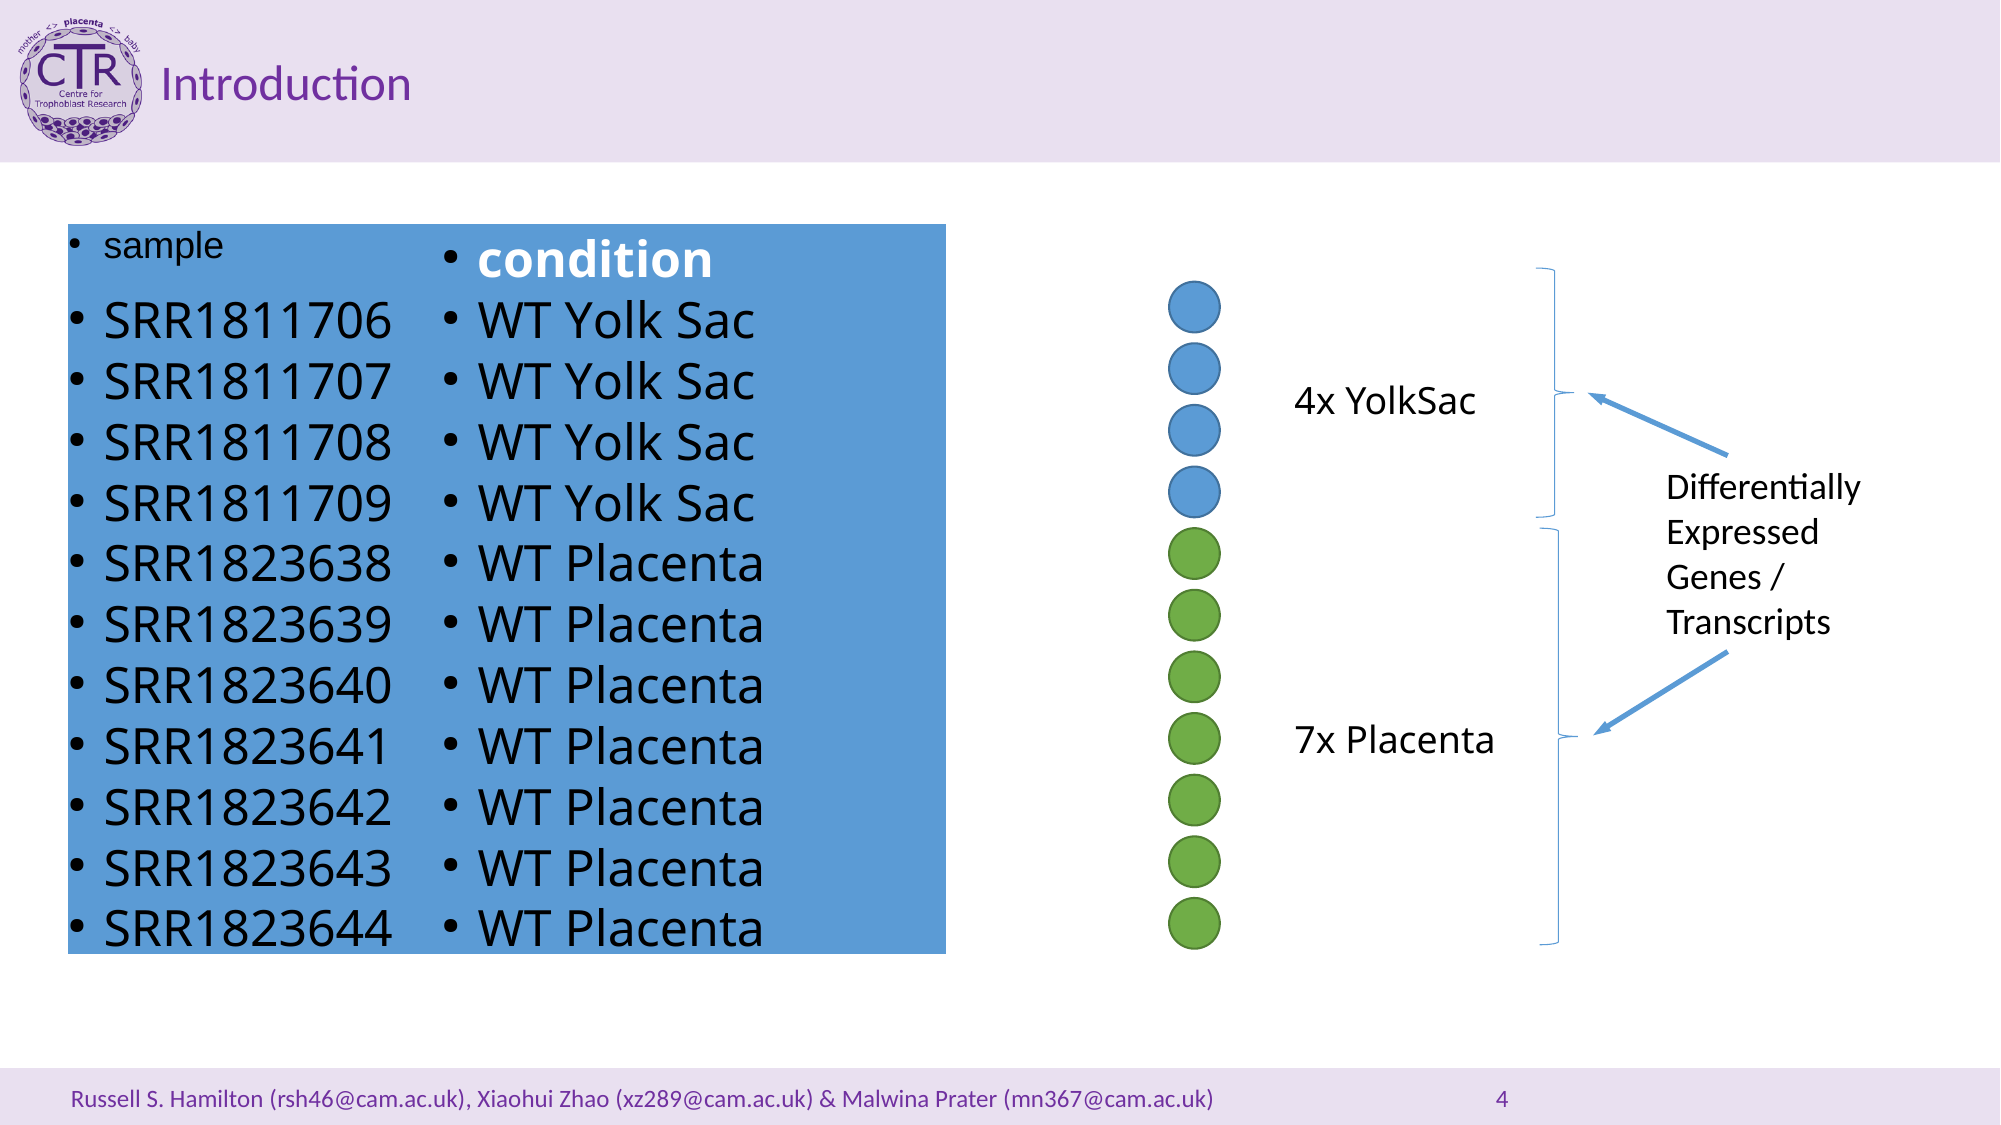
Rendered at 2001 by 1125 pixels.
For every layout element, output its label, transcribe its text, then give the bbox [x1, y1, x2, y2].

text_box [1169, 528, 1220, 579]
table_cell SRR1811706 [68, 285, 442, 346]
table_cell SRR1823638 [68, 528, 442, 589]
table_cell SRR1811707 [68, 346, 442, 407]
text_box [1169, 836, 1220, 888]
table_cell SRR1823644 [68, 893, 442, 954]
text_box [0, 1068, 2000, 1125]
table_cell SRR1823642 [68, 772, 442, 833]
table_cell WT Placenta [442, 589, 946, 650]
table_cell SRR1823640 [68, 650, 442, 711]
text_box Differentially Expressed Genes / Transcripts [1651, 454, 1910, 652]
text_box Introduction [145, 43, 431, 119]
text_box 4x YolkSac [1279, 370, 1492, 430]
table_cell WT Placenta [442, 711, 946, 772]
table_cell WT Yolk Sac [442, 346, 946, 407]
text_box [1169, 343, 1220, 394]
table_cell WT Yolk Sac [442, 468, 946, 528]
table_cell WT Yolk Sac [442, 407, 946, 468]
table_cell SRR1811709 [68, 468, 442, 528]
text_box [1169, 651, 1220, 703]
table_cell WT Yolk Sac [442, 285, 946, 346]
text_box [1169, 404, 1220, 456]
table_cell WT Placenta [442, 772, 946, 833]
table_cell WT Placenta [442, 893, 946, 954]
text_box [1169, 589, 1220, 641]
table_cell SRR1823639 [68, 589, 442, 650]
text_box [1169, 713, 1220, 764]
table_header condition [442, 224, 946, 285]
table_cell WT Placenta [442, 528, 946, 589]
table_cell WT Placenta [442, 833, 946, 893]
text_box [1169, 466, 1220, 518]
text_box [0, 0, 2000, 162]
text_box 7x Placenta [1279, 708, 1511, 768]
table_cell SRR1811708 [68, 407, 442, 468]
text_box [1169, 774, 1220, 826]
table_cell SRR1823641 [68, 711, 442, 772]
text_box [1169, 281, 1220, 333]
text_box [1169, 897, 1220, 949]
table_cell SRR1823643 [68, 833, 442, 893]
table_cell WT Placenta [442, 650, 946, 711]
table_header sample [68, 224, 442, 285]
text_box Russell S. Hamilton (rsh46@cam.ac.uk), Xiaohui Zhao (xz289@cam.ac.uk) & Malwina Prater (mn367@cam.ac.uk) 4 [56, 1075, 1910, 1120]
